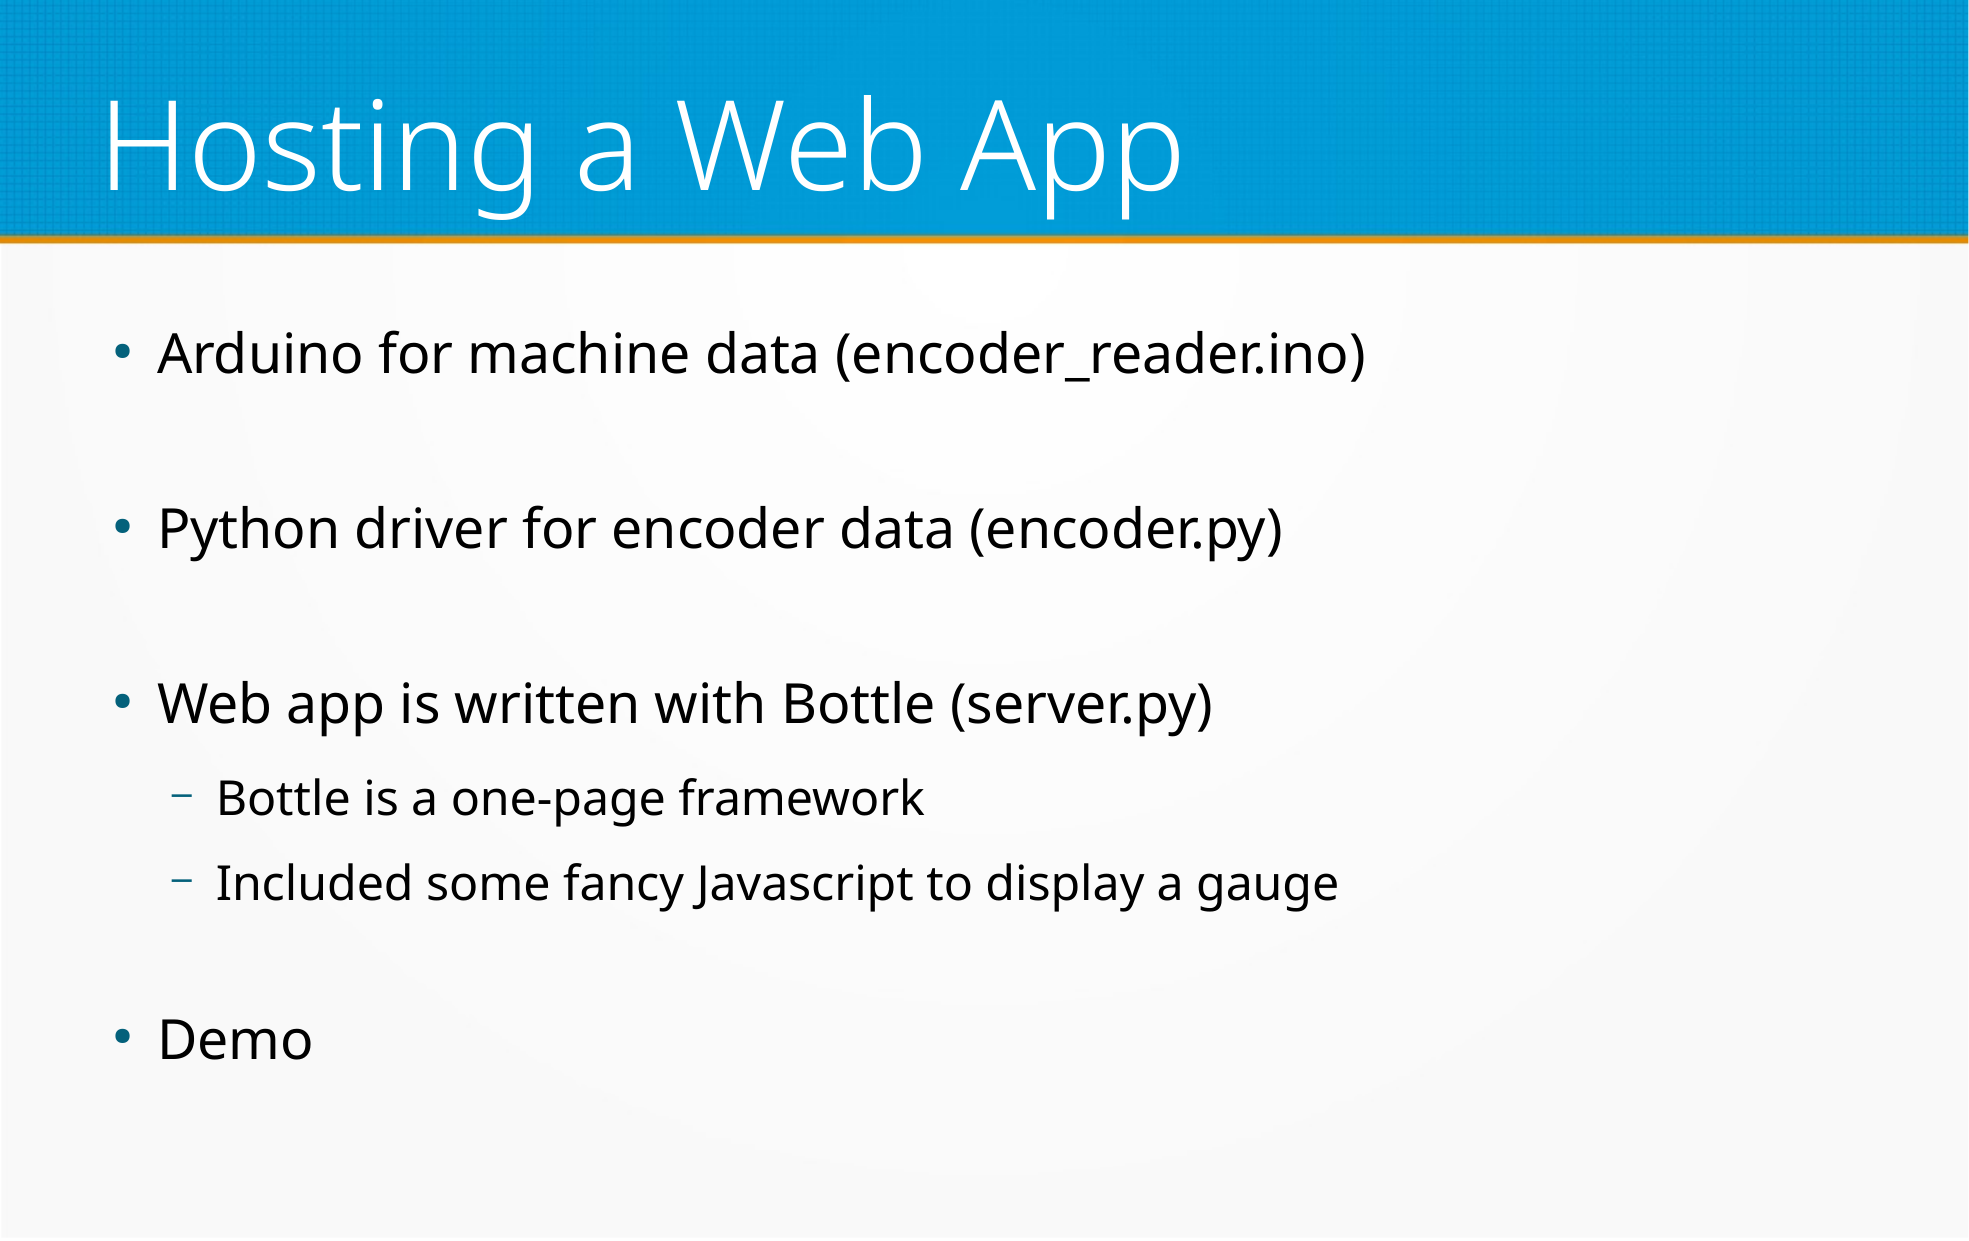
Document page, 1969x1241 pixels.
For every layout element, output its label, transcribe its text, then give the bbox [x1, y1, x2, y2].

title Hosting a Web App [98, 19, 1870, 227]
picture [0, 233, 1969, 1241]
list Arduino for machine data (encoder_reader.ino) Python driver for encoder data (encoder.py) Web app is written with Bottle (server.py) Bottle is a one-page framework Included some fancy Javascript to display a gauge Demo [98, 315, 1861, 1081]
